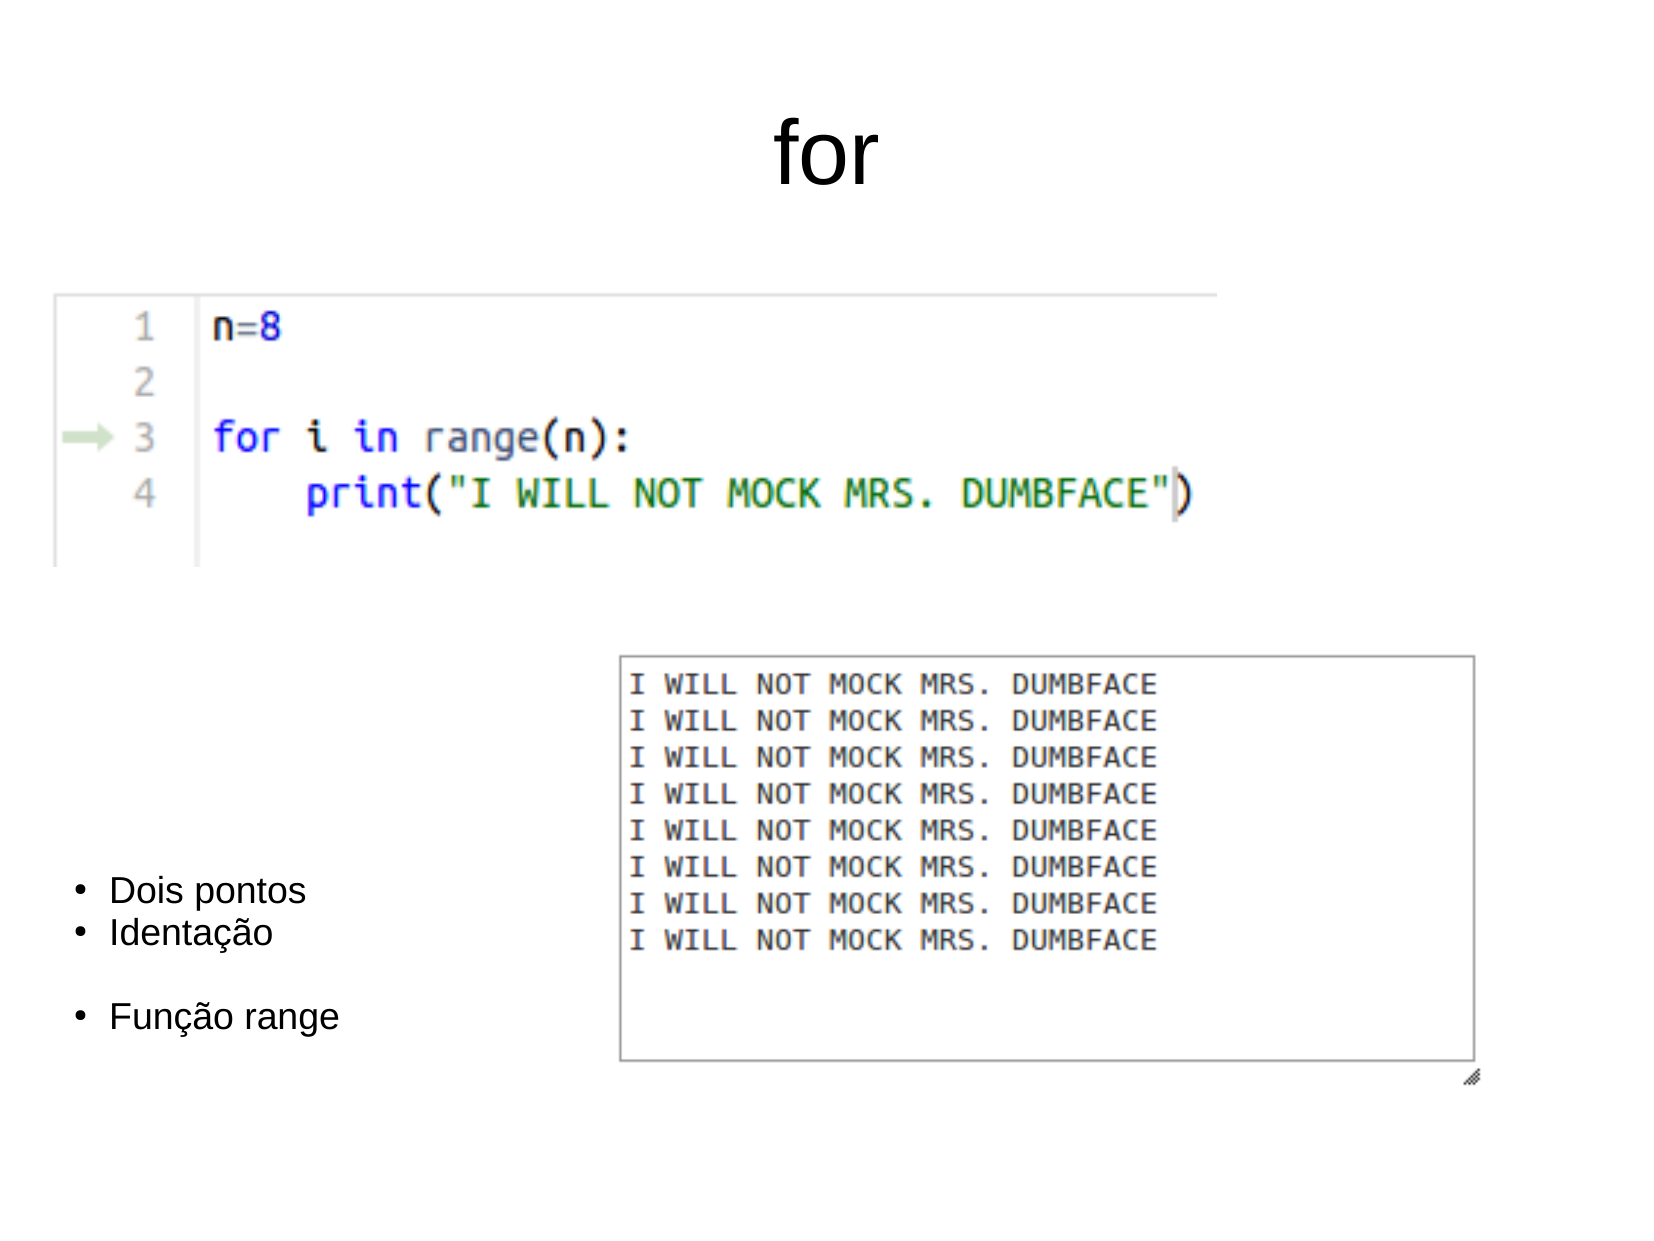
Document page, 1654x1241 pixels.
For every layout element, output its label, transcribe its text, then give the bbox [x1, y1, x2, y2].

title for [82, 49, 1571, 257]
picture [613, 649, 1501, 1099]
picture [37, 271, 1217, 567]
text_box Dois pontos Identação Função range [59, 862, 1560, 1241]
